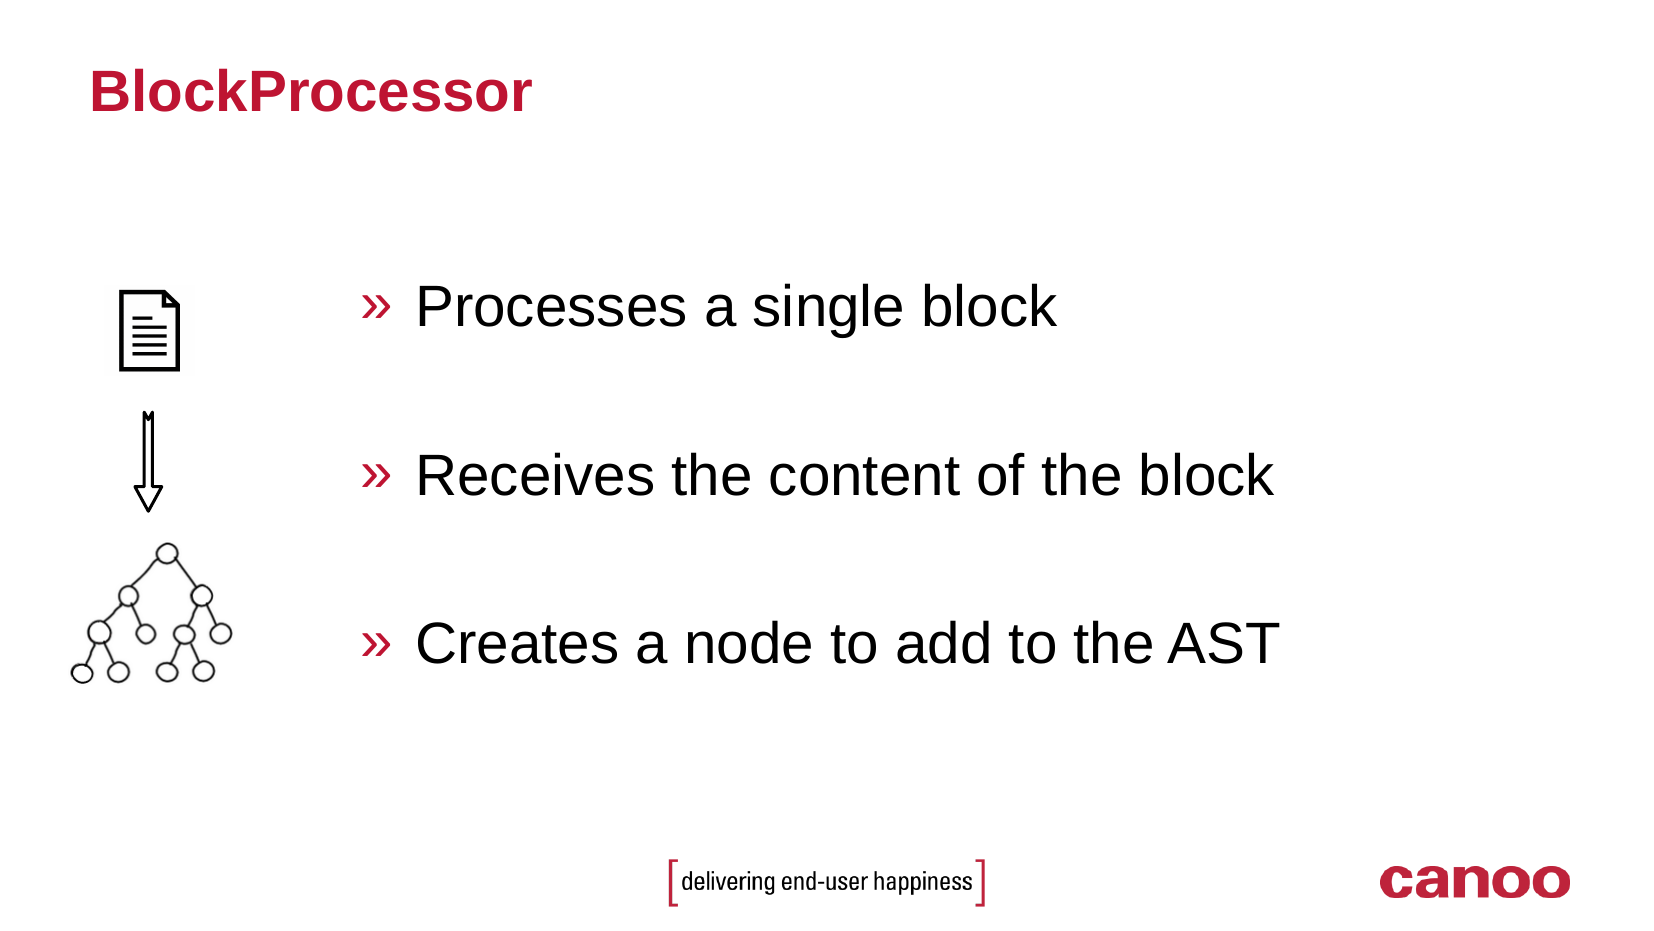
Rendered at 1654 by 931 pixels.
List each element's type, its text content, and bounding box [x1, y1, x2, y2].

list Processes a single block Receives the content of the block Creates a node to add to the AST [345, 260, 1486, 786]
picture [60, 540, 241, 691]
picture [104, 285, 195, 376]
title BlockProcessor [75, 45, 1591, 136]
picture [1380, 866, 1570, 898]
picture [662, 855, 991, 910]
